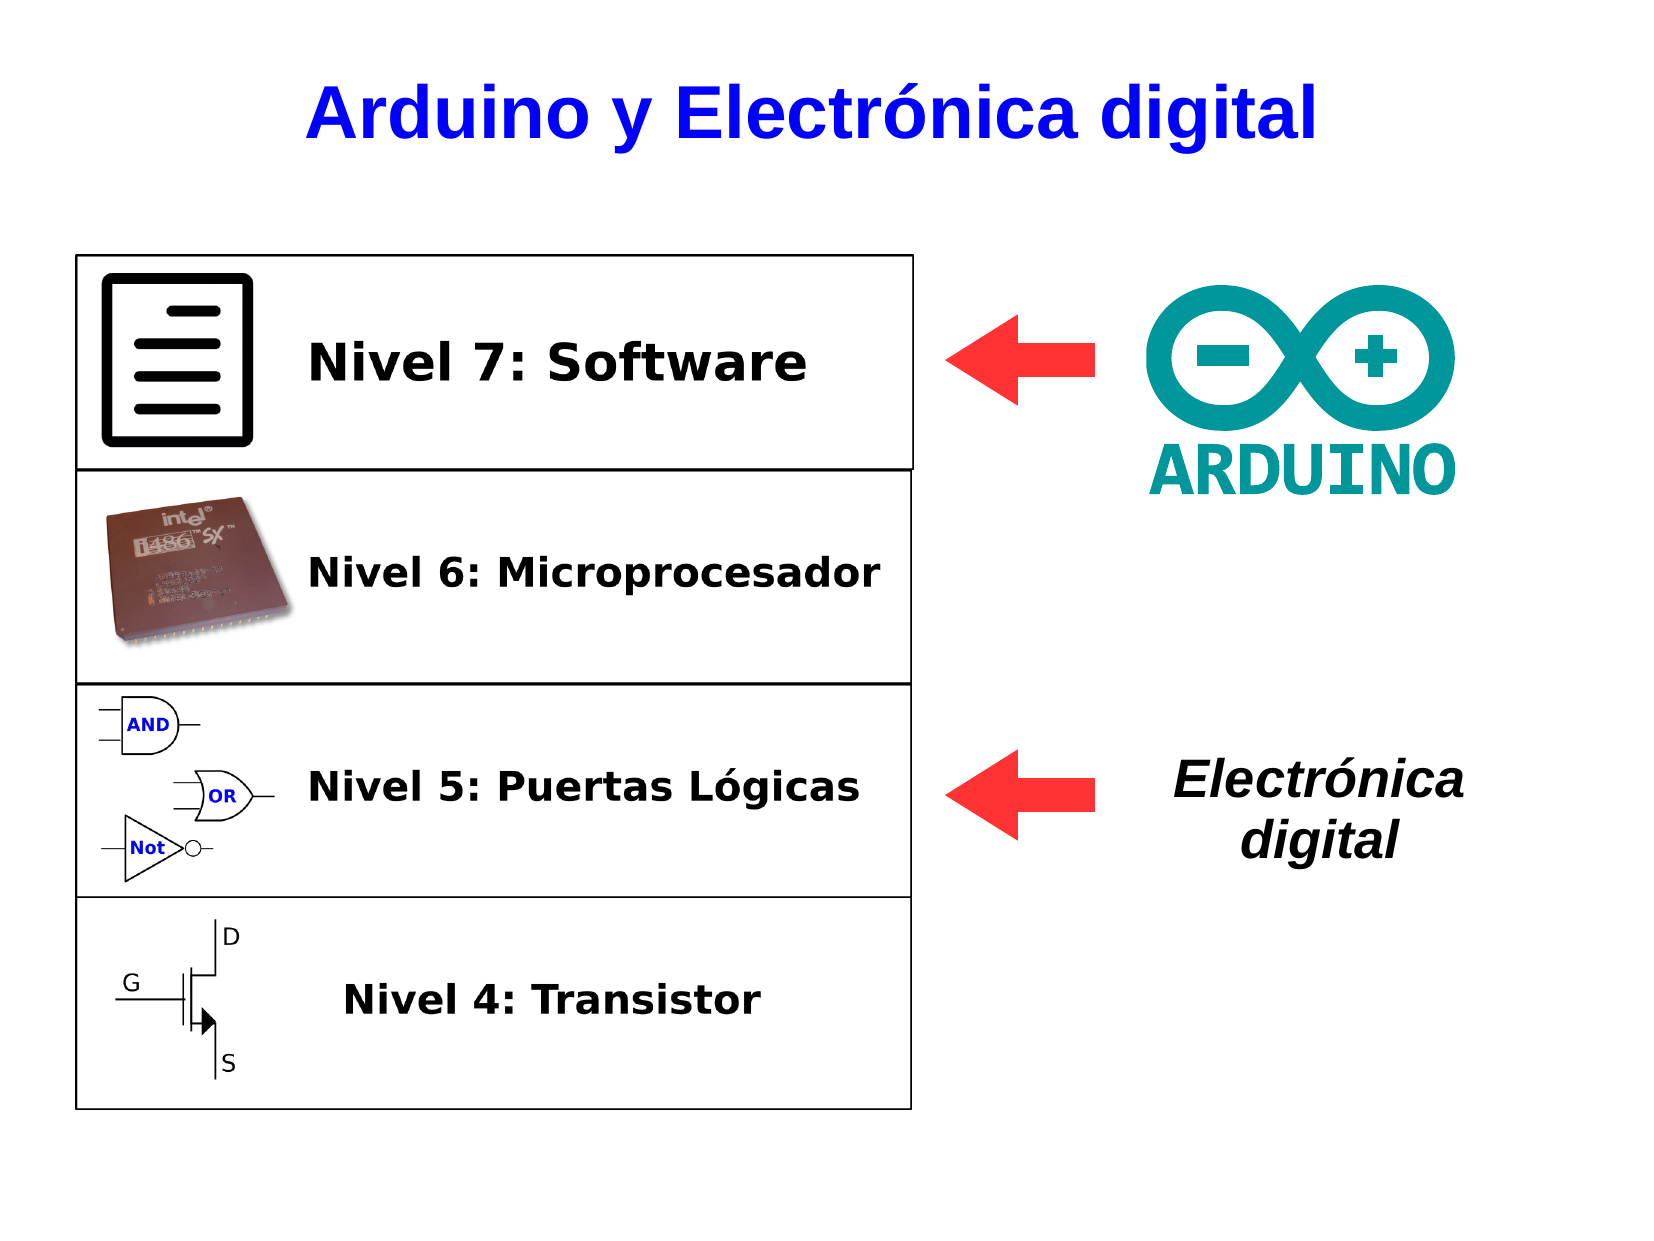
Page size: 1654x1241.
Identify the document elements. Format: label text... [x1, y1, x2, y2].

picture [75, 254, 914, 1111]
text_box Electrónica digital [1140, 748, 1501, 871]
picture [1146, 285, 1456, 496]
text_box Arduino y Electrónica digital [64, 59, 1561, 166]
